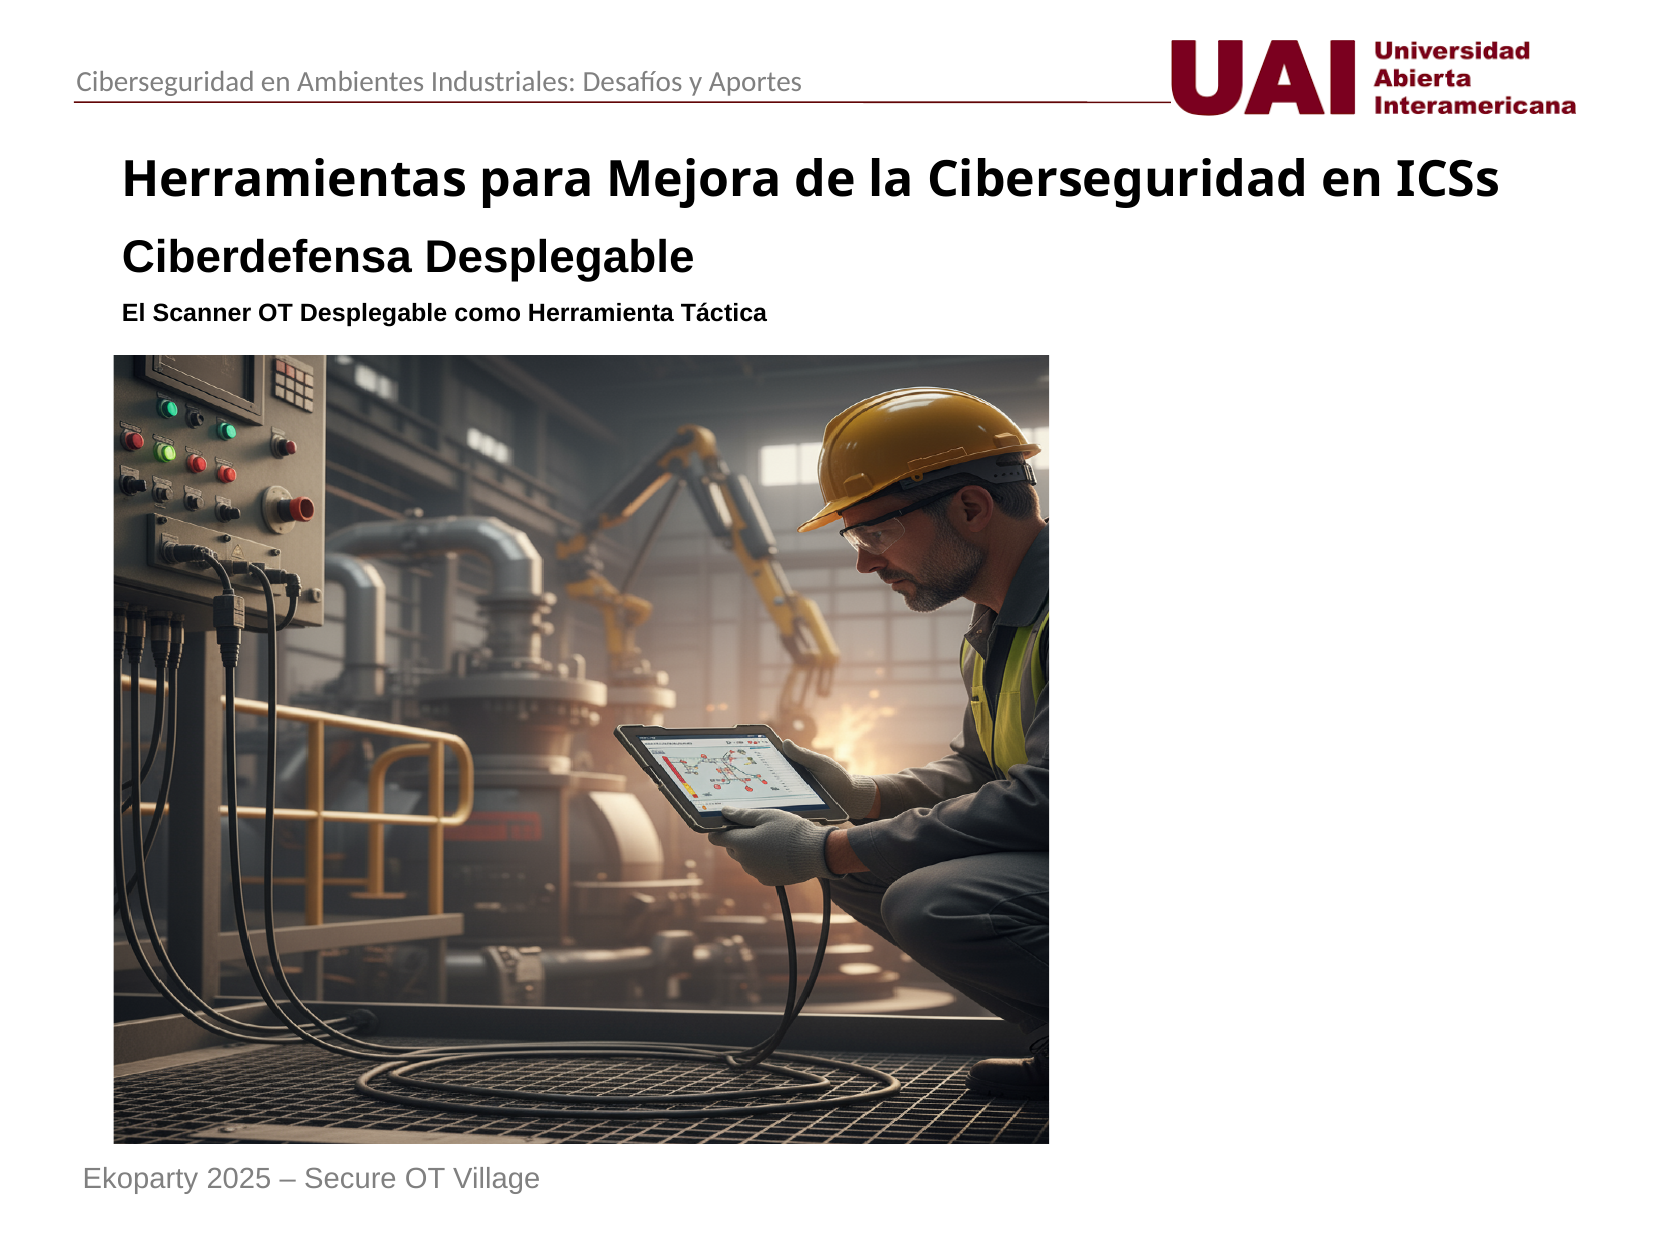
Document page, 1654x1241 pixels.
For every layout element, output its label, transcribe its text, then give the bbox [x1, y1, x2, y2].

text_box Ciberdefensa Desplegable El Scanner OT Desplegable como Herramienta Táctica [107, 223, 1306, 1184]
text_box Herramientas para Mejora de la Ciberseguridad en ICSs [106, 135, 1516, 219]
picture [1171, 40, 1577, 116]
picture [113, 355, 1050, 1144]
